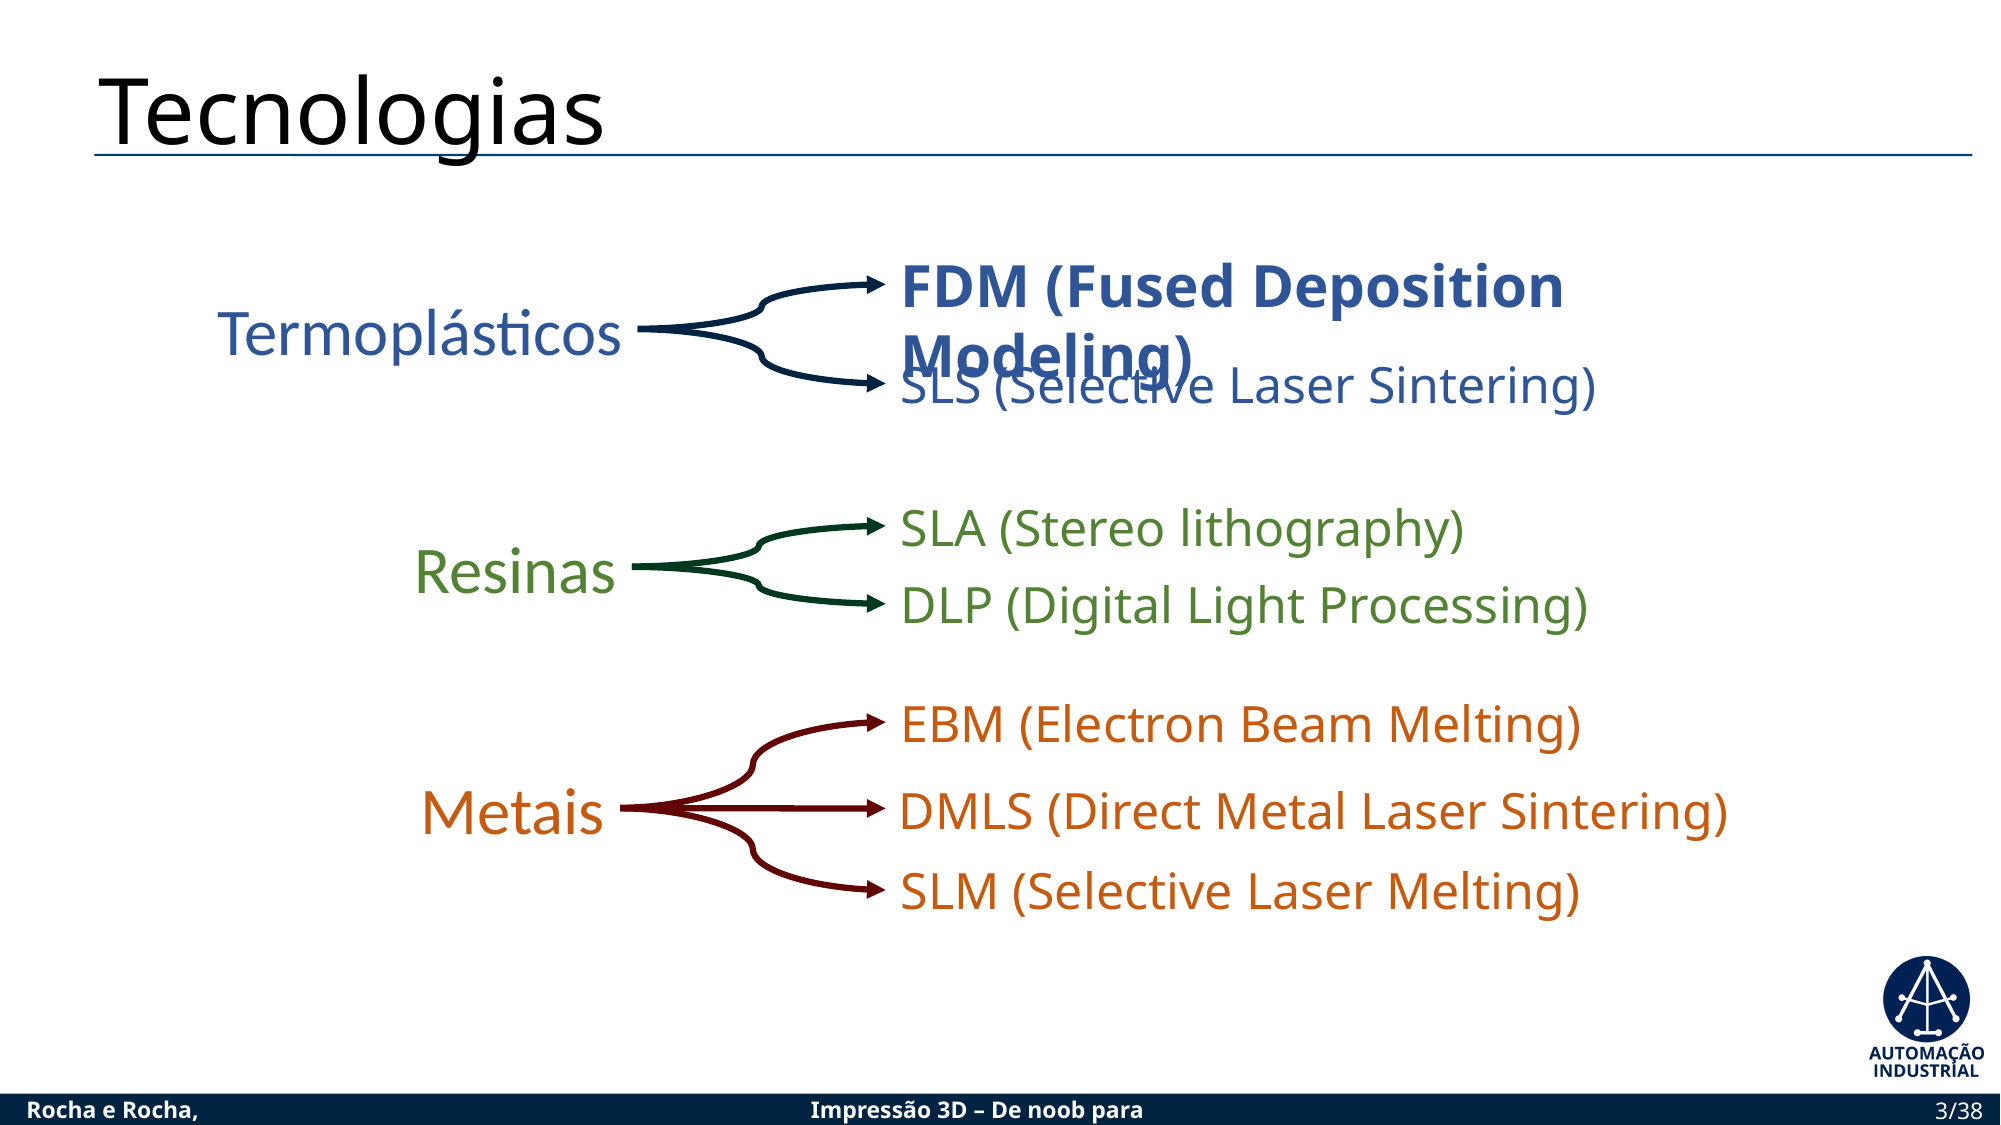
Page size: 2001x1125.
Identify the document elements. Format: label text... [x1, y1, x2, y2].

text_box Resinas [105, 519, 632, 614]
text_box FDM (Fused Deposition Modeling) [885, 242, 1878, 327]
text_box Termoplásticos [111, 281, 638, 377]
picture [1869, 956, 1984, 1077]
text_box EBM (Electron Beam Melting) [885, 685, 1742, 760]
text_box SLM (Selective Laser Melting) [885, 852, 1810, 928]
text_box Tecnologias [84, 42, 1809, 189]
text_box SLA (Stereo lithography) [885, 488, 1634, 564]
text_box SLS (Selective Laser Sintering) [885, 346, 1762, 421]
text_box DMLS (Direct Metal Laser Sintering) [884, 772, 1890, 844]
text_box Metais [93, 760, 620, 856]
text_box DLP (Digital Light Processing) [885, 566, 1718, 642]
